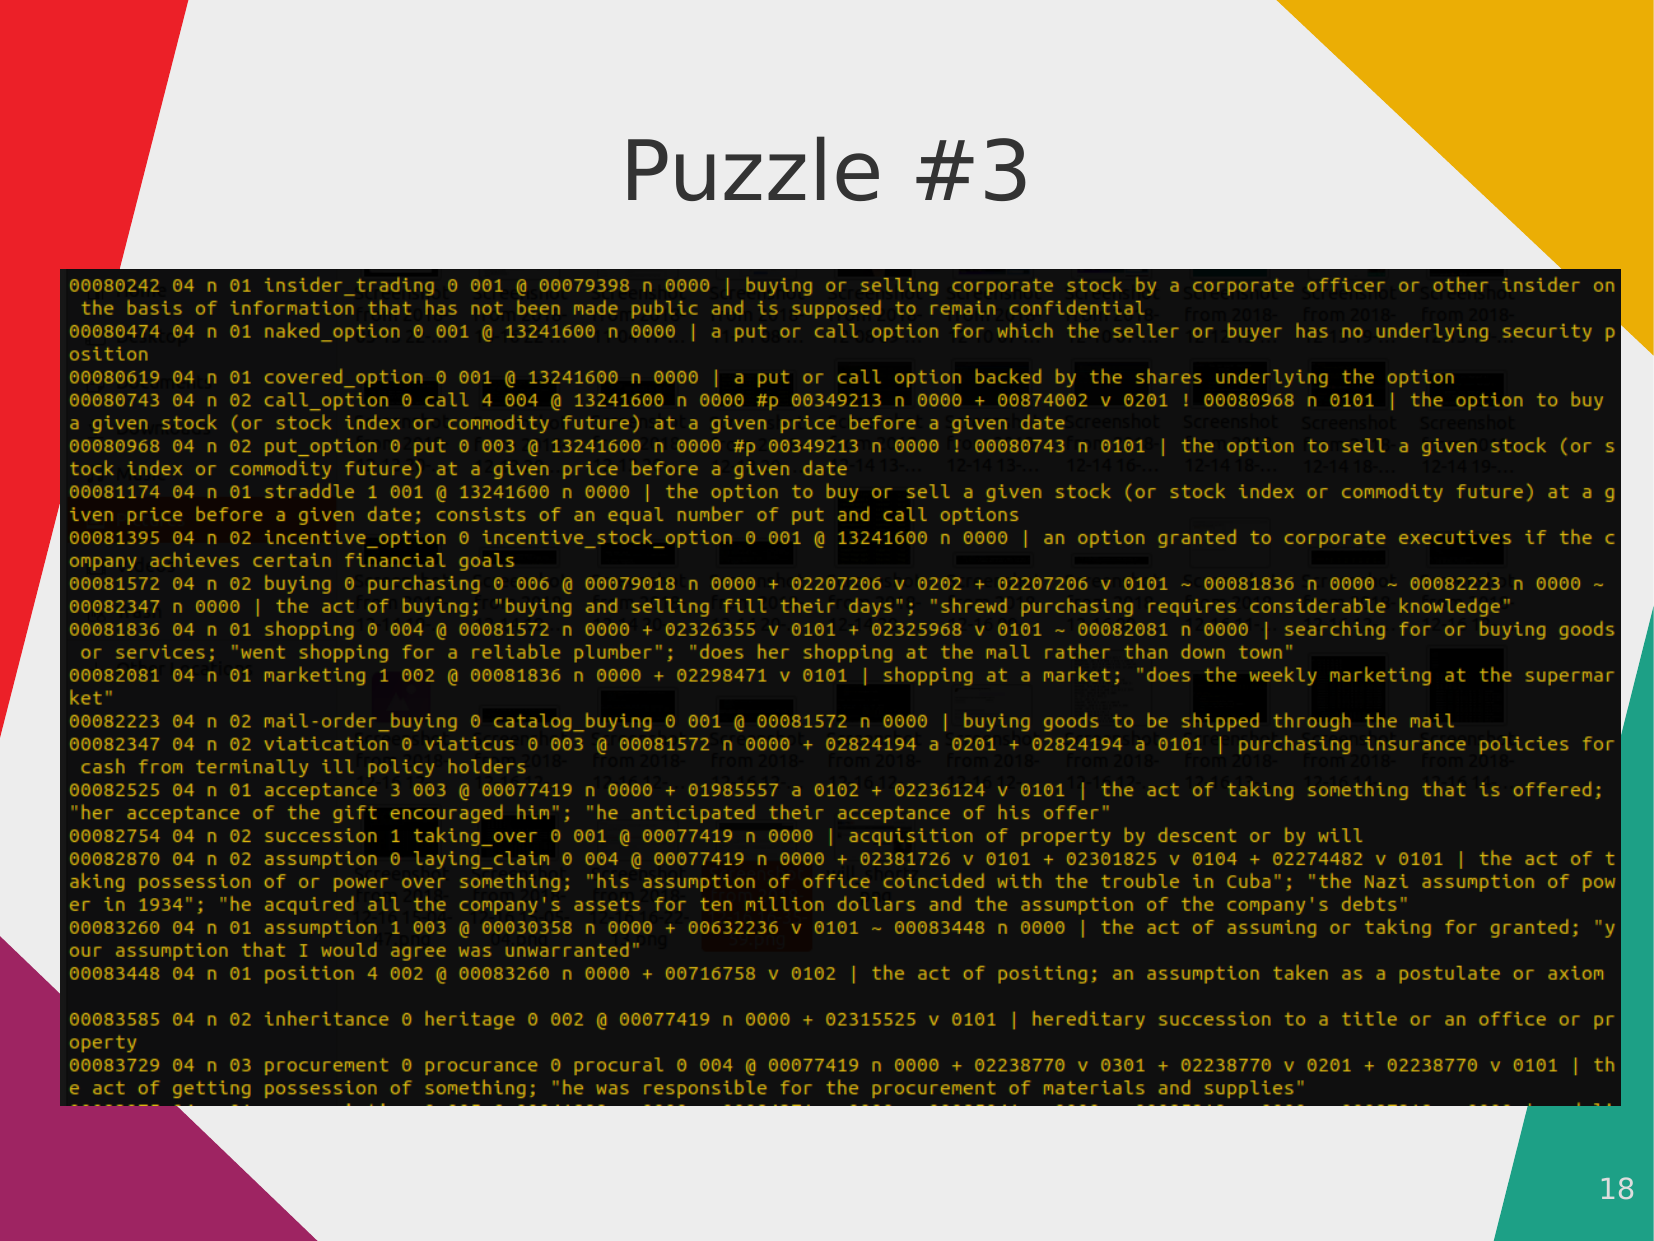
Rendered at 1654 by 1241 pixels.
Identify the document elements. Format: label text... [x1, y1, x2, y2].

title Puzzle #3 [114, 73, 1539, 269]
picture [60, 269, 1621, 1106]
